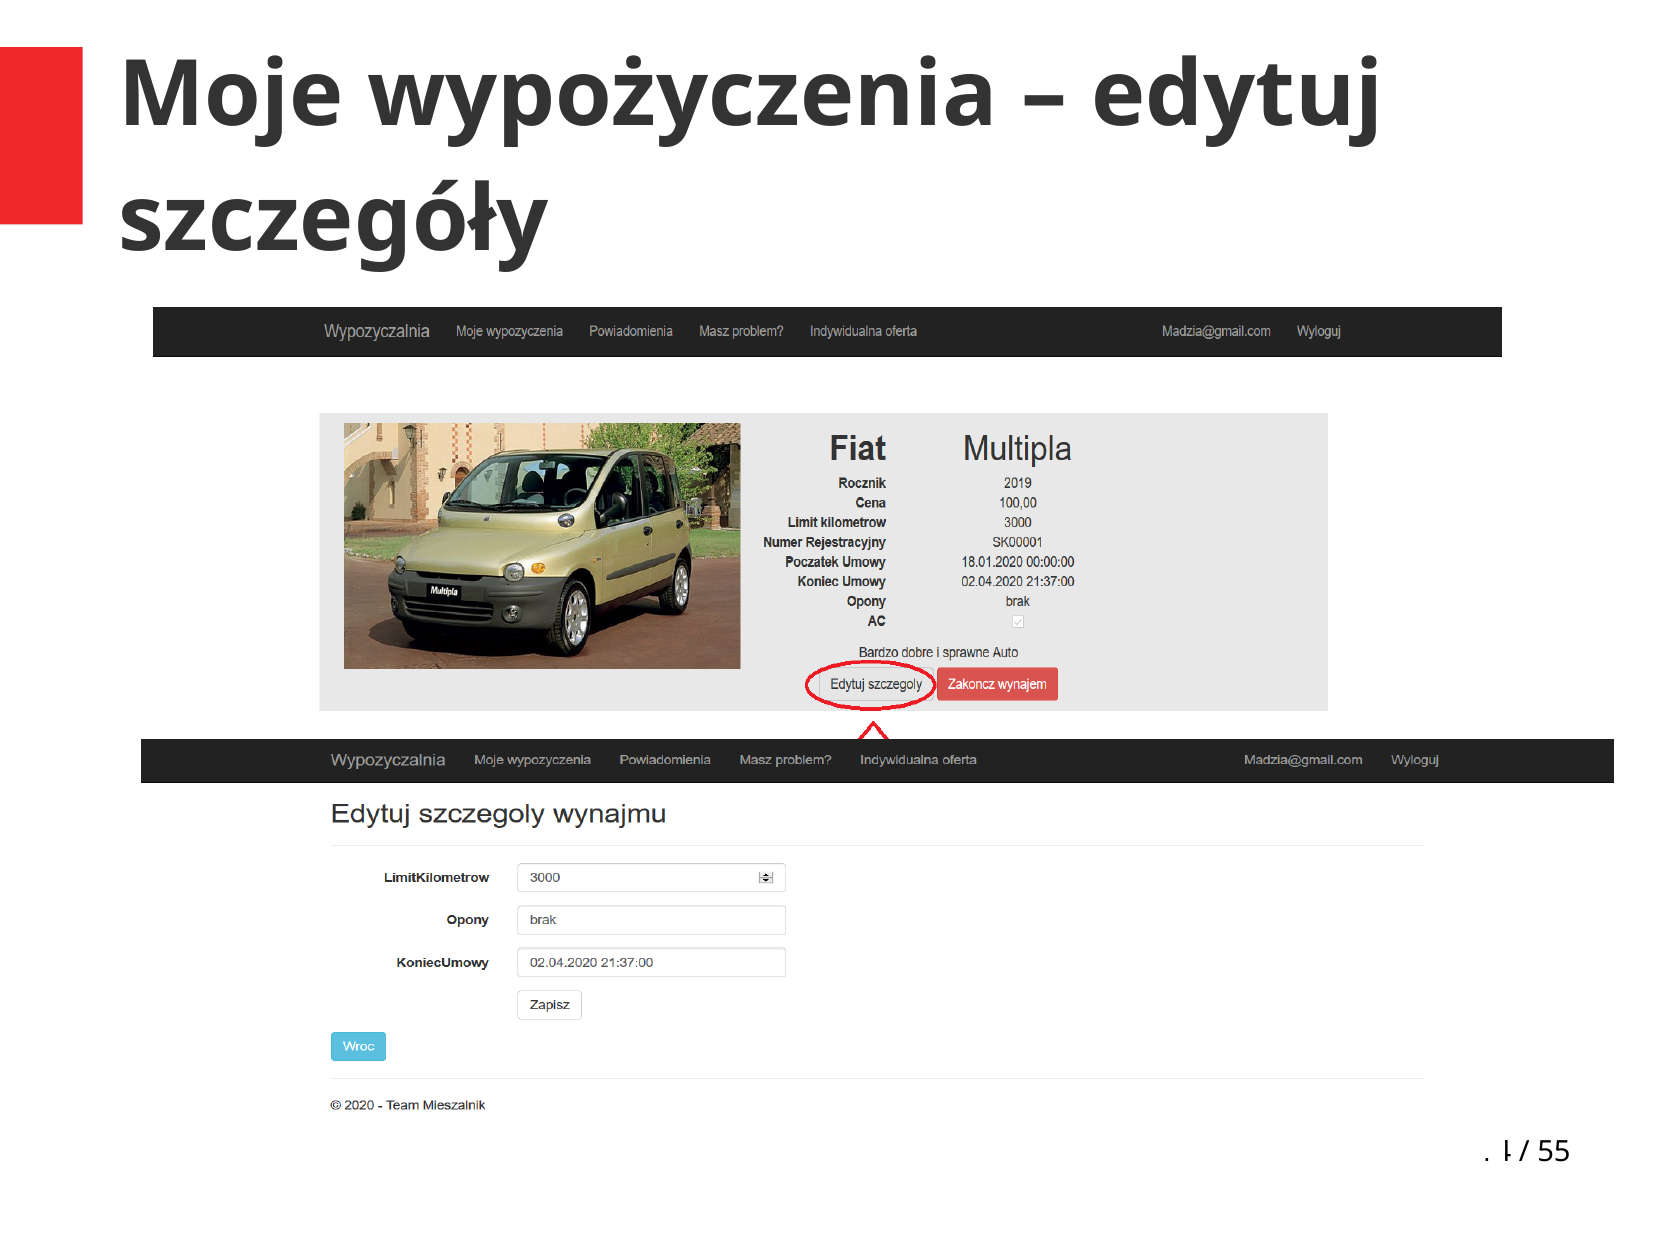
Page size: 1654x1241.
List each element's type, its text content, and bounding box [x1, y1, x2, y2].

title Moje wypożyczenia – edytuj szczegóły [118, 28, 1571, 278]
picture [141, 307, 1614, 1158]
